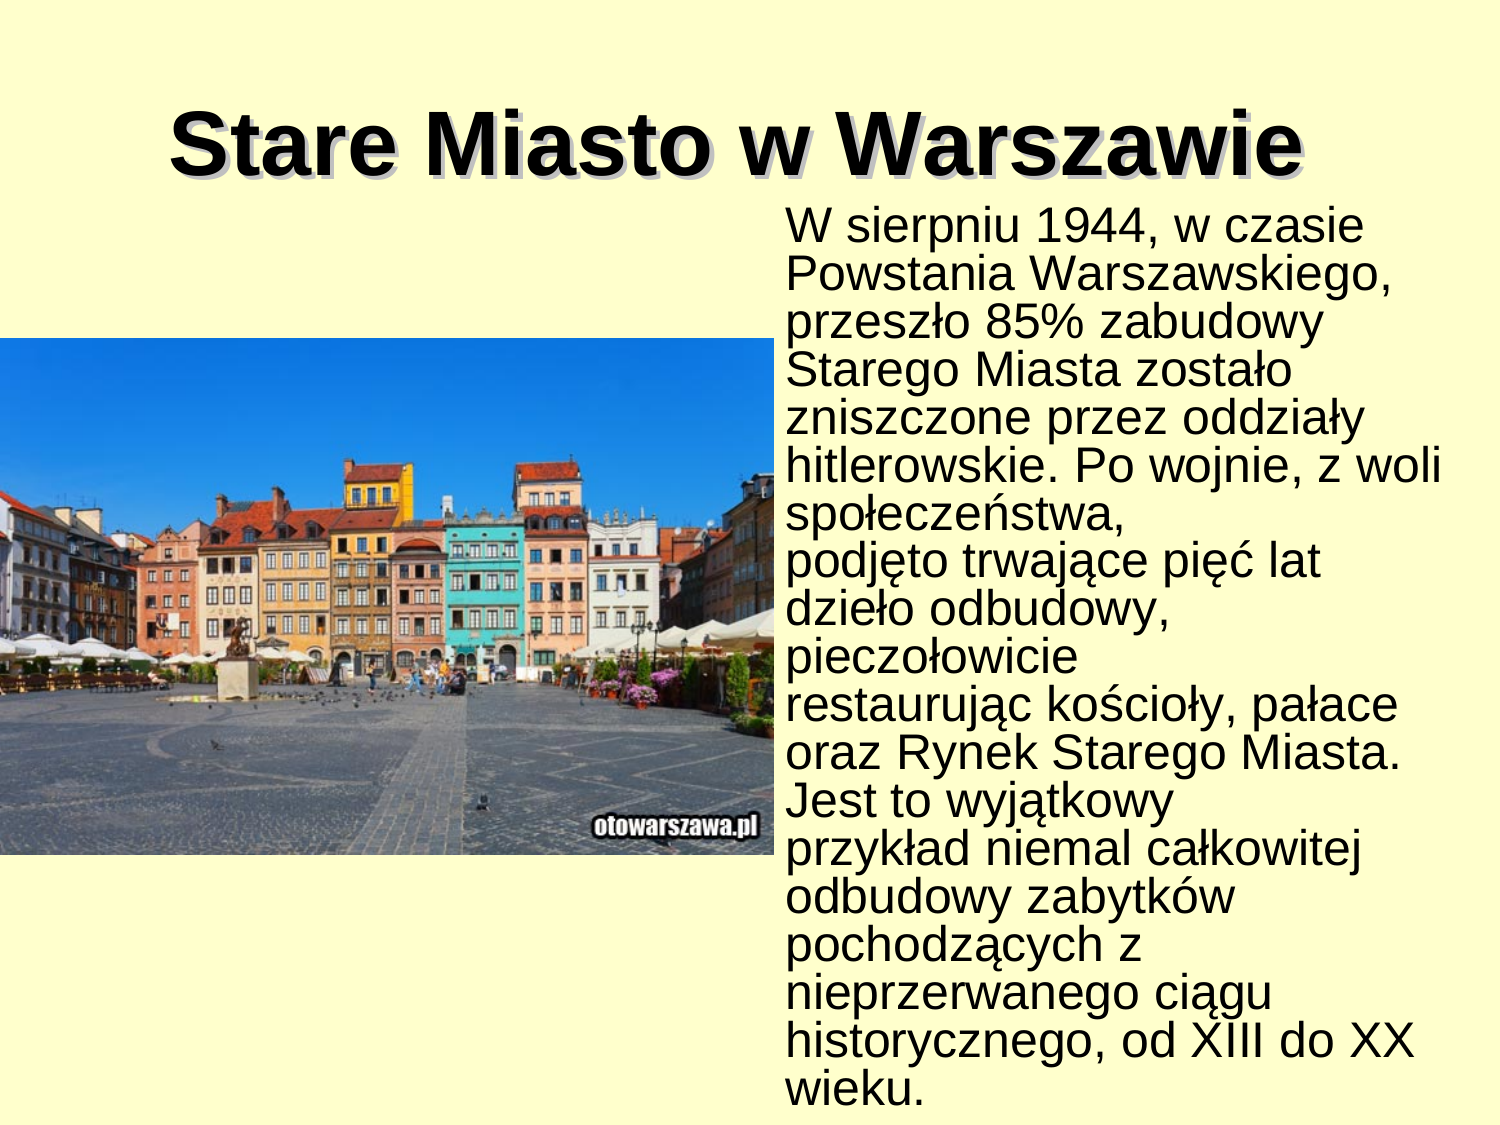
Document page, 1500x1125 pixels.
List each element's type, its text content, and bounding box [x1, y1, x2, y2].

list W sierpniu 1944, w czasie Powstania Warszawskiego, przeszło 85% zabudowy Starego Miasta zostało zniszczone przez oddziały hitlerowskie. Po wojnie, z woli społeczeństwa, podjęto trwające pięć lat dzieło odbudowy, pieczołowicie restaurując kościoły, pałace oraz Rynek Starego Miasta. Jest to wyjątkowy przykład niemal całkowitej odbudowy zabytków pochodzących z nieprzerwanego ciągu historycznego, od XIII do XX wieku. [714, 196, 1459, 1125]
title Stare Miasto w Warszawie [75, 45, 1426, 233]
picture [0, 338, 774, 855]
